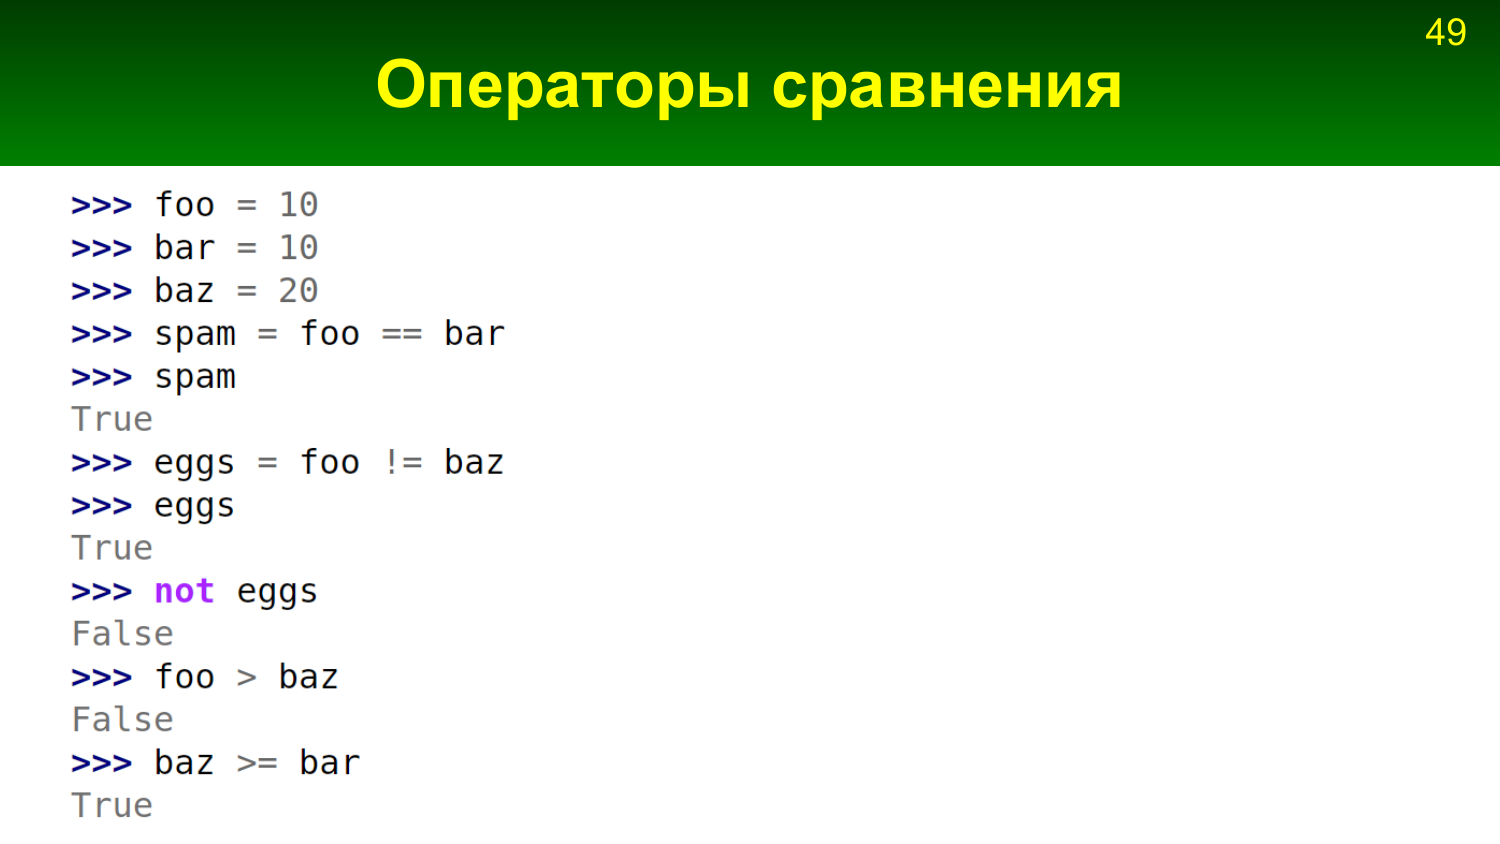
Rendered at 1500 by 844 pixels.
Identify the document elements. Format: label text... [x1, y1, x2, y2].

picture [61, 183, 520, 830]
title Операторы сравнения [112, 7, 1388, 154]
